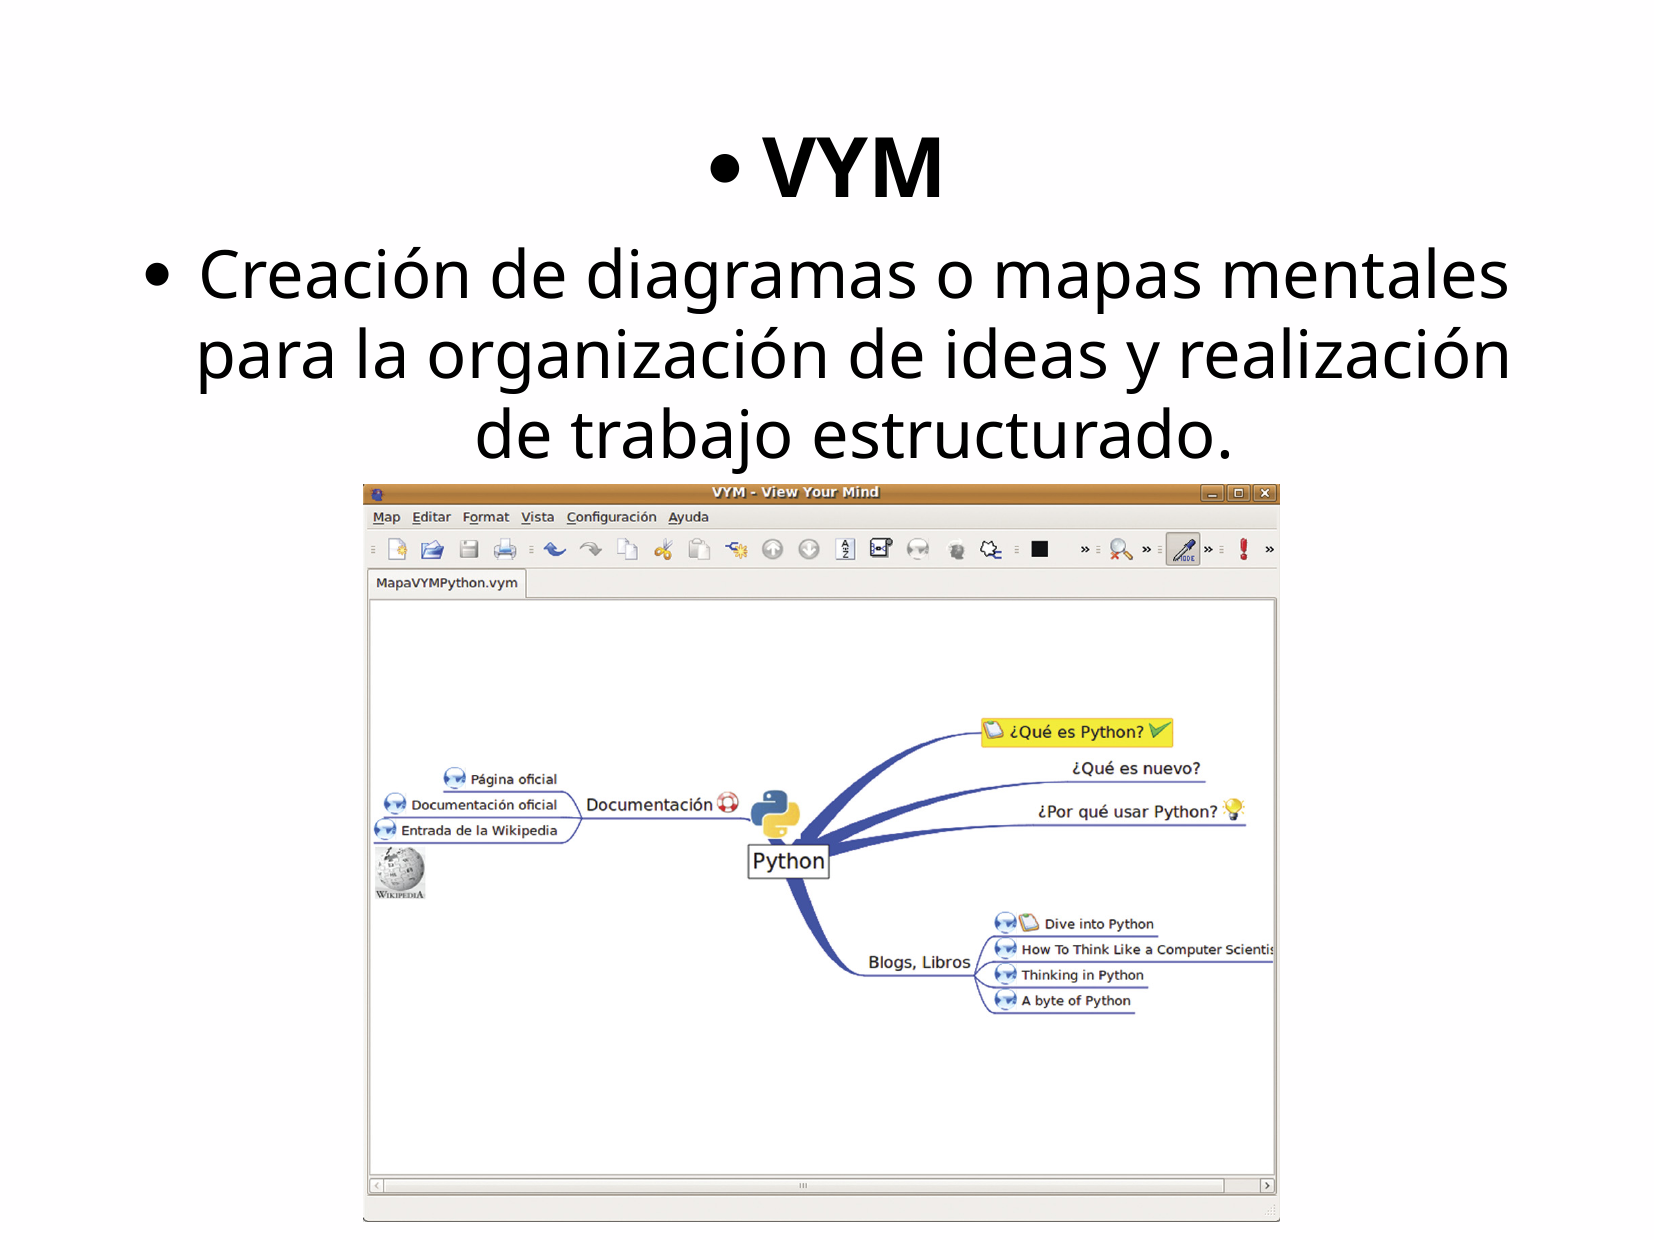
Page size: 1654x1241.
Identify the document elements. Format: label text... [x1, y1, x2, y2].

list VYM Creación de diagramas o mapas mentales para la organización de ideas y realización de trabajo estructurado. [82, 106, 1571, 1203]
picture [363, 484, 1280, 1222]
